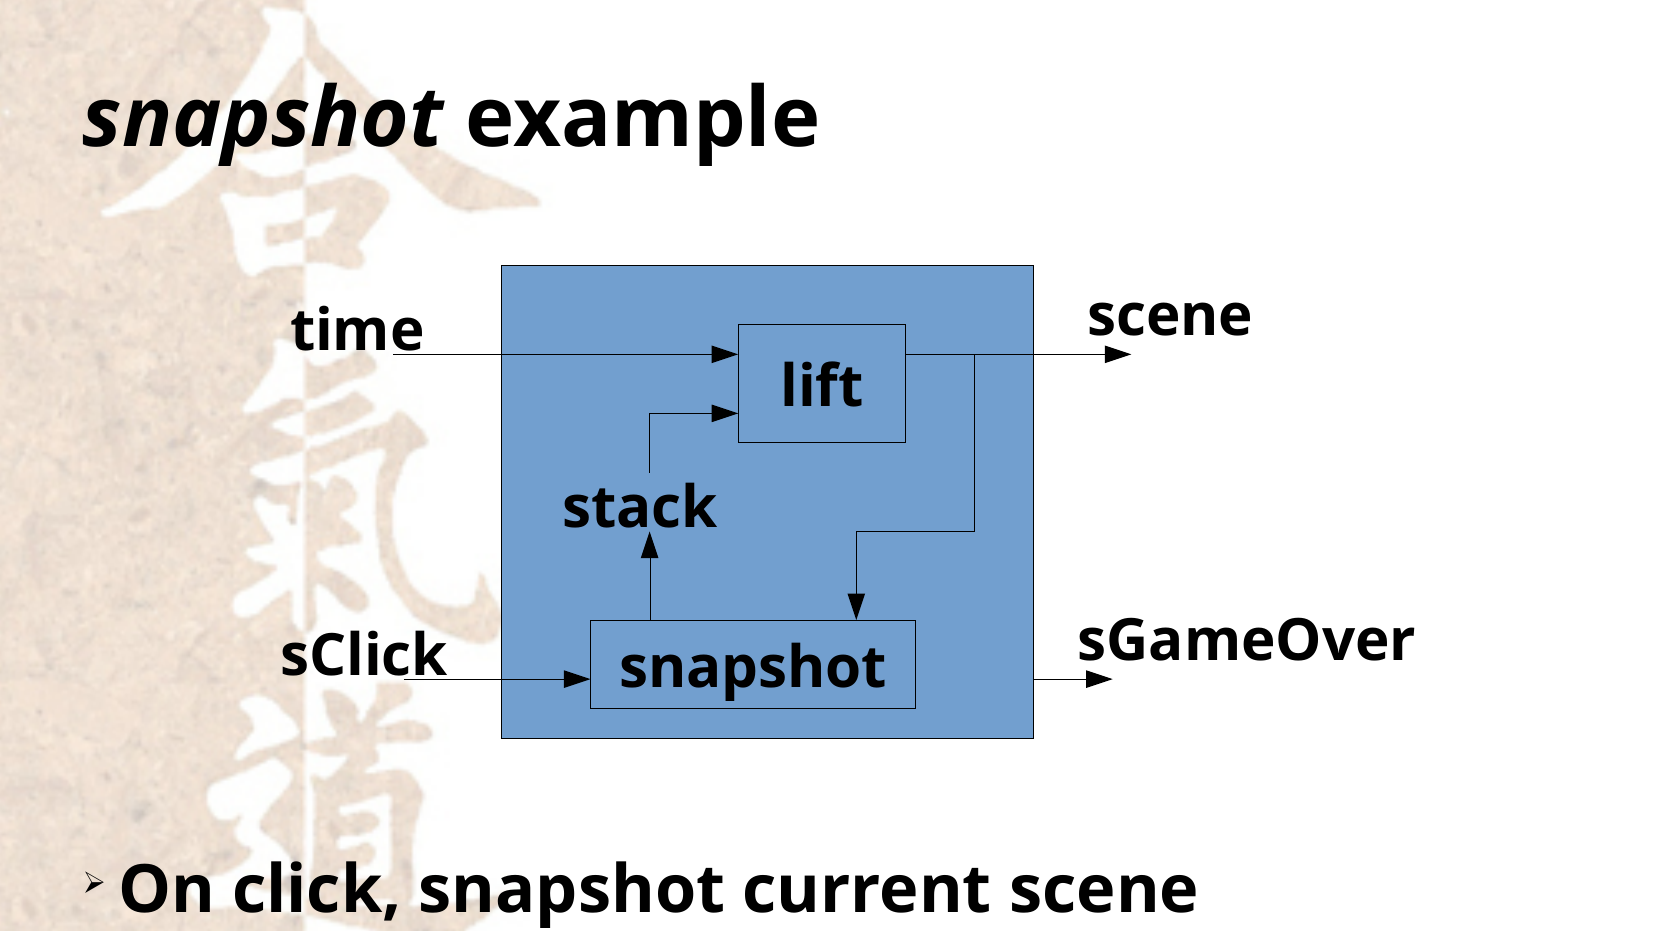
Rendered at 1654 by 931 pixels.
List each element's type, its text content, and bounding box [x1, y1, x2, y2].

text_box [501, 355, 1034, 739]
text_box stack [547, 458, 768, 532]
text_box time [275, 280, 496, 384]
text_box lift [738, 324, 906, 443]
text_box scene [1072, 265, 1325, 340]
text_box [501, 355, 738, 679]
text_box [650, 355, 974, 620]
picture [0, 0, 1654, 931]
text_box sClick [265, 605, 486, 709]
title snapshot example [82, 37, 1571, 193]
text_box snapshot [590, 620, 916, 709]
text_box sGameOver [1062, 590, 1379, 664]
text_box [501, 265, 1034, 354]
subtitle On click, snapshot current scene [82, 841, 1571, 931]
